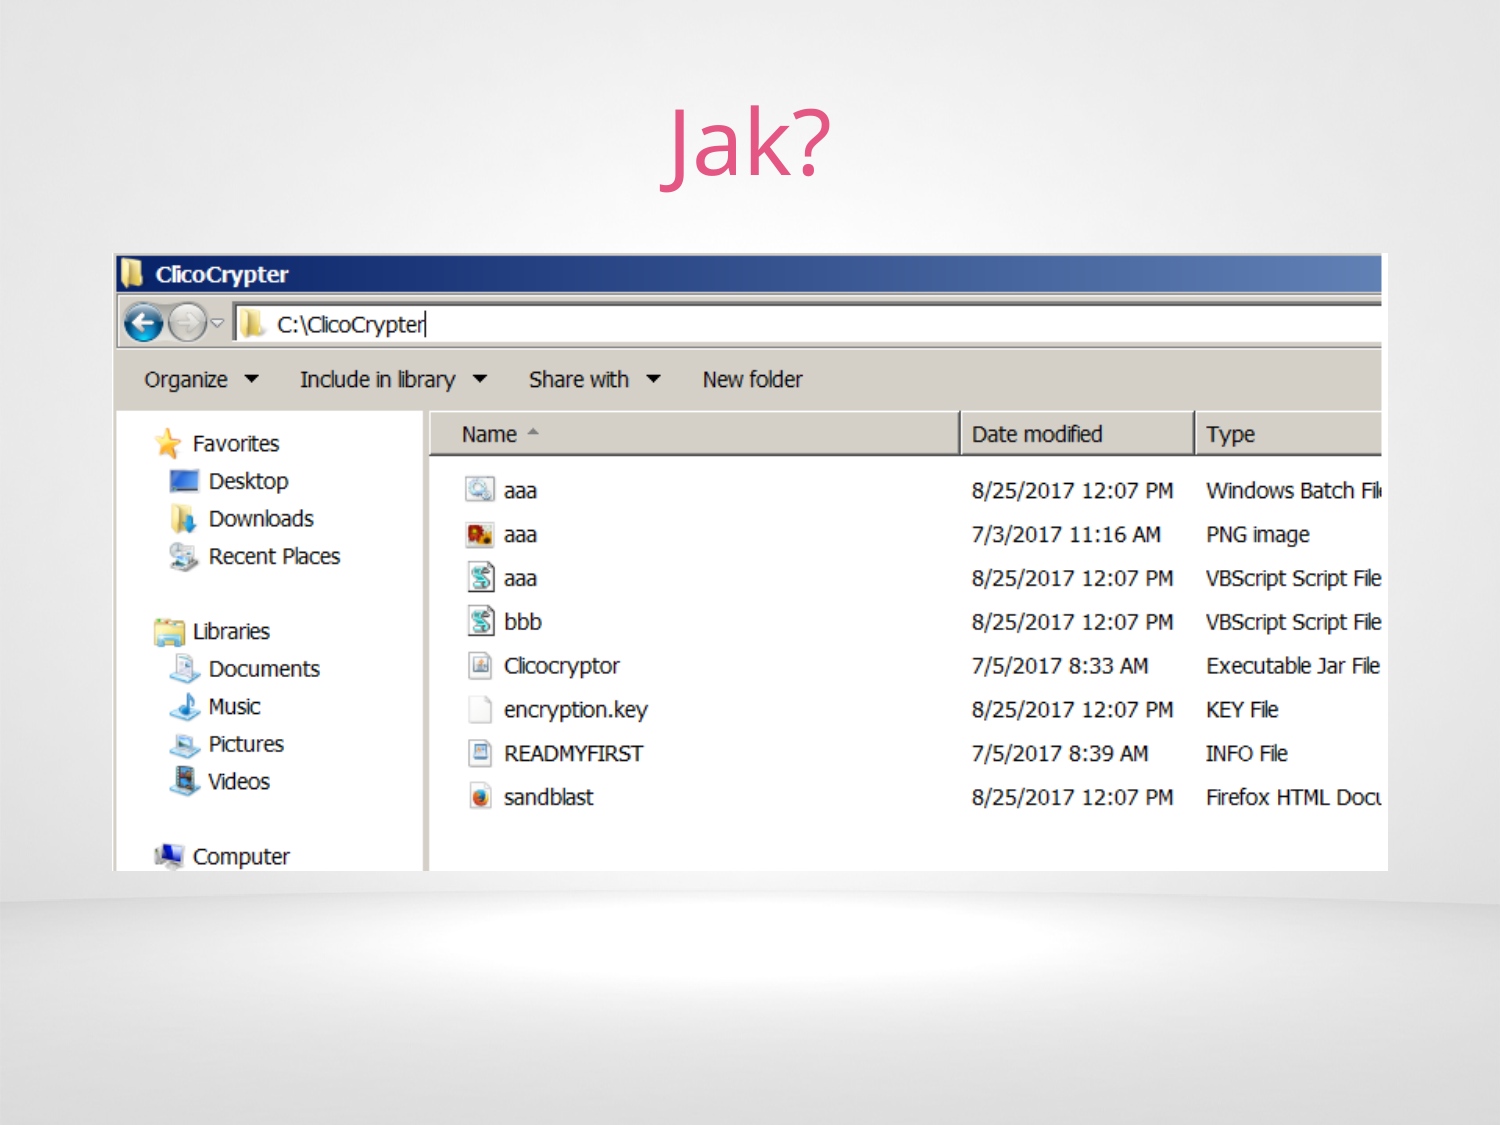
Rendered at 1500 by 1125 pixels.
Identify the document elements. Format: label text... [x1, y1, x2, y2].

title Jak? [75, 45, 1425, 233]
picture [0, 0, 1500, 1125]
